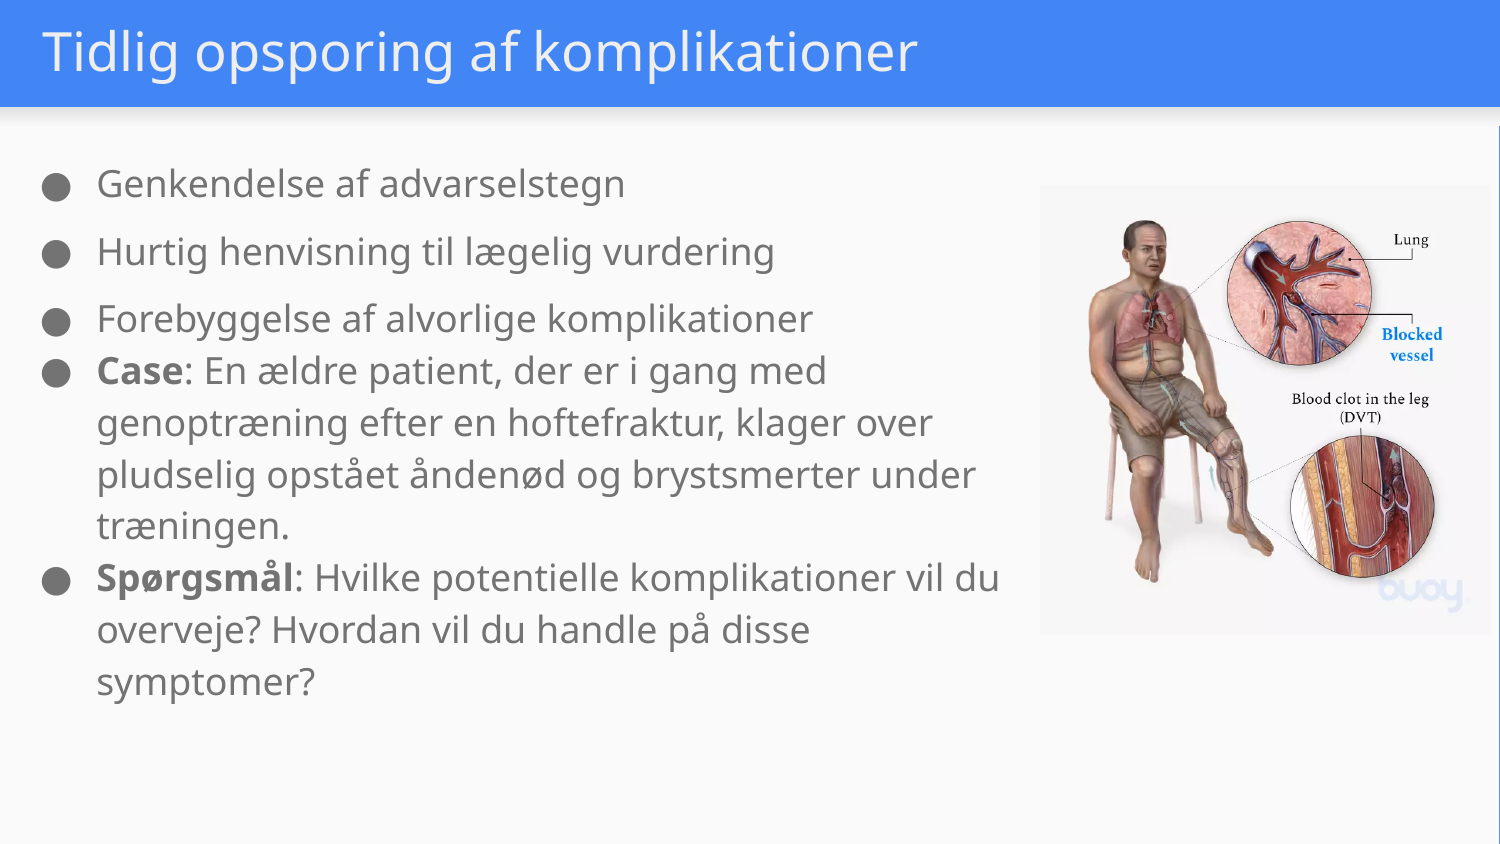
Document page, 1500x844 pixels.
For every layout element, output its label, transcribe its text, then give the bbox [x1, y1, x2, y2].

list Genkendelse af advarselstegn Hurtig henvisning til lægelig vurdering Forebyggelse af alvorlige komplikationer Case: En ældre patient, der er i gang med genoptræning efter en hoftefraktur, klager over pludselig opstået åndenød og brystsmerter under træningen. Spørgsmål: Hvilke potentielle komplikationer vil du overveje? Hvordan vil du handle på disse symptomer? [6, 122, 1041, 819]
picture [1040, 185, 1491, 636]
title Tidlig opsporing af komplikationer [42, 0, 1491, 99]
